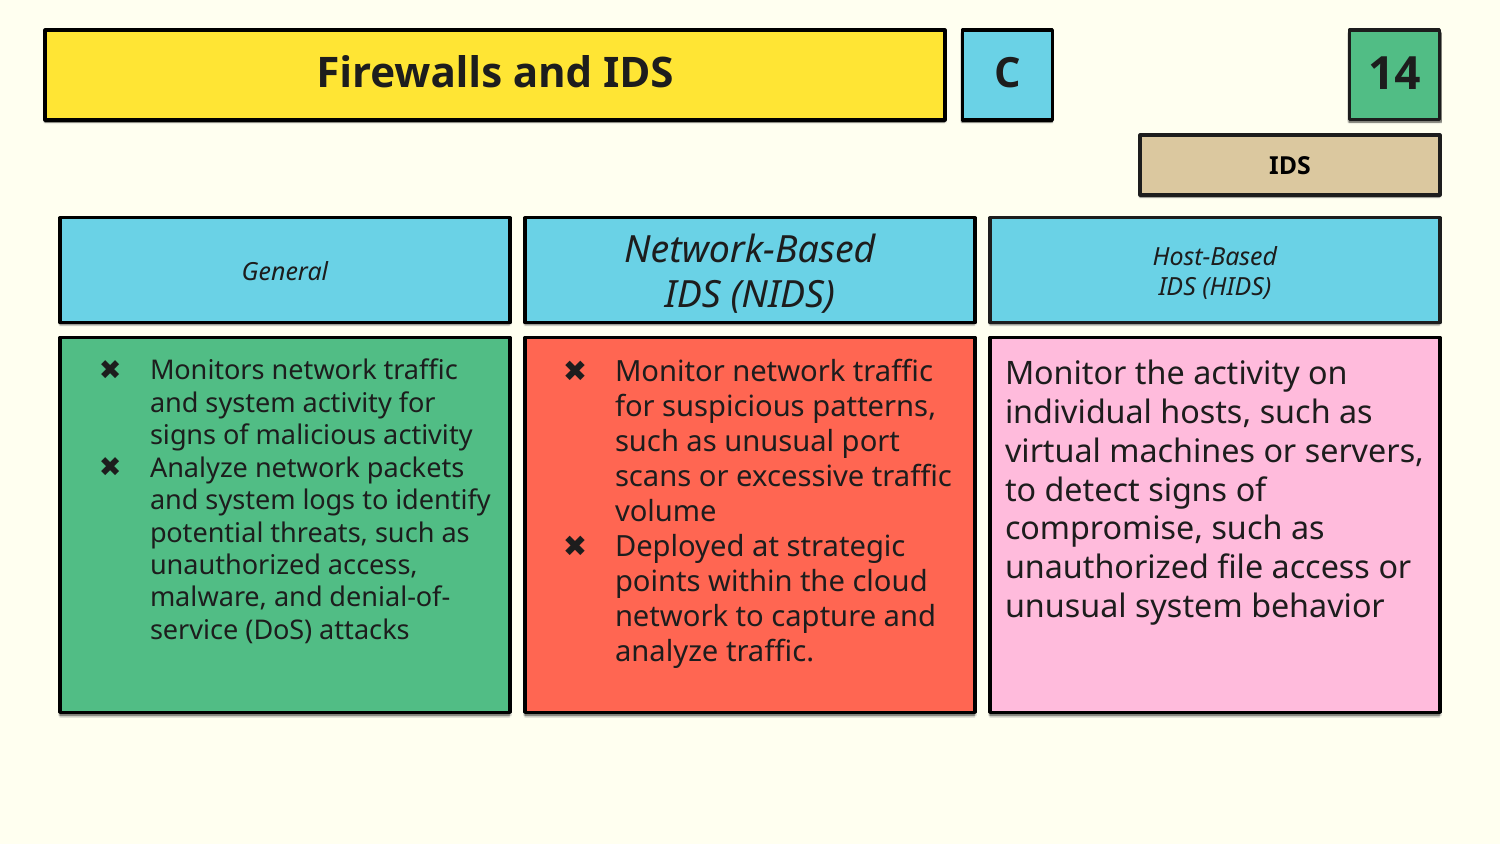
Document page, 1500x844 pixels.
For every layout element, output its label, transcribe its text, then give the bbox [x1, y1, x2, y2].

subtitle Network-Based IDS (NIDS) [525, 217, 975, 323]
title C [962, 30, 1053, 120]
list Monitors network traffic and system activity for signs of malicious activity Analyze network packets and system logs to identify potential threats, such as unauthorized access, malware, and denial-of-service (DoS) attacks [60, 337, 510, 713]
subtitle Host-Based IDS (HIDS) [990, 217, 1440, 323]
title IDS [1140, 135, 1440, 195]
title Firewalls and IDS [45, 30, 945, 120]
subtitle General [60, 217, 510, 323]
list Monitor network traffic for suspicious patterns, such as unusual port scans or excessive traffic volume Deployed at strategic points within the cloud network to capture and analyze traffic. [525, 337, 975, 713]
list Monitor the activity on individual hosts, such as virtual machines or servers, to detect signs of compromise, such as unauthorized file access or unusual system behavior [990, 337, 1440, 713]
